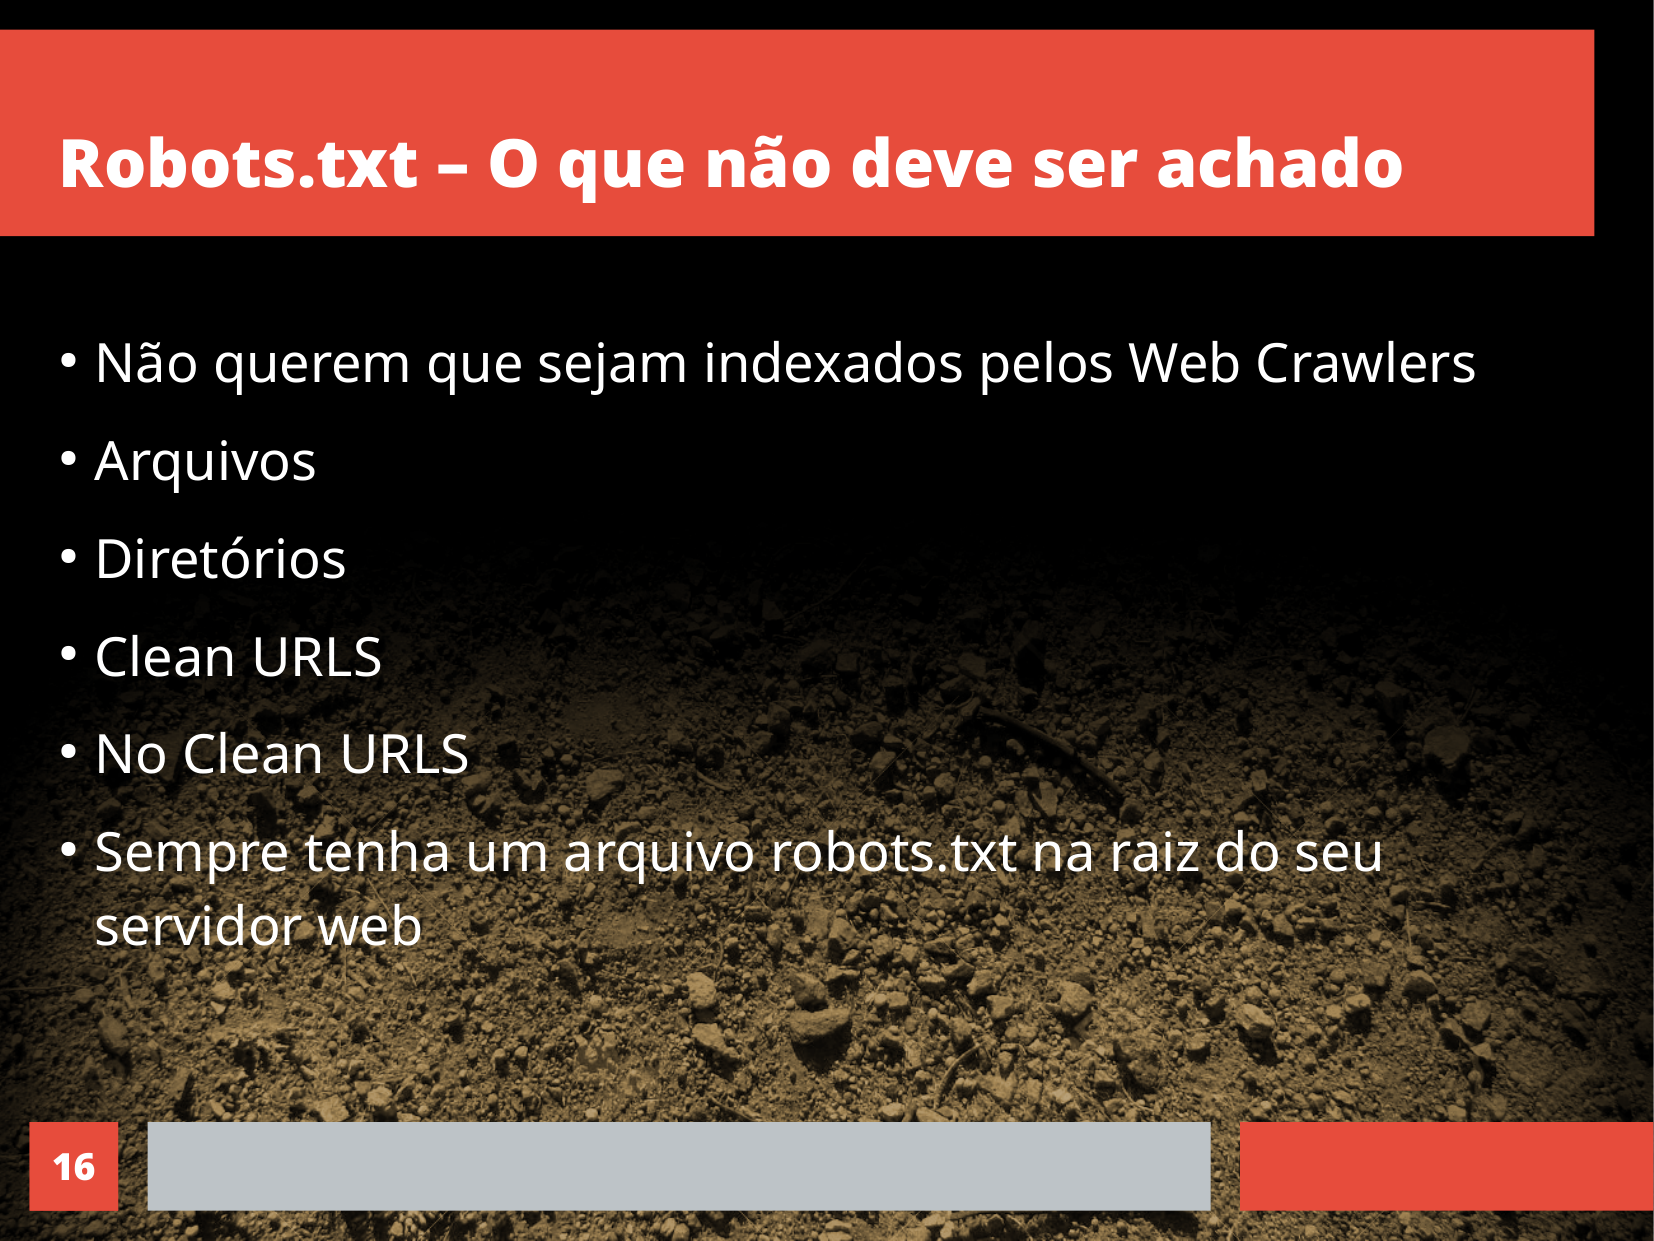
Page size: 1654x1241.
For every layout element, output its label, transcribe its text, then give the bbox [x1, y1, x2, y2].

list Não querem que sejam indexados pelos Web Crawlers Arquivos Diretórios Clean URLS No Clean URLS Sempre tenha um arquivo robots.txt na raiz do seu servidor web [59, 324, 1565, 1093]
title Robots.txt – O que não deve ser achado [59, 59, 1595, 207]
picture [0, 0, 1654, 1241]
